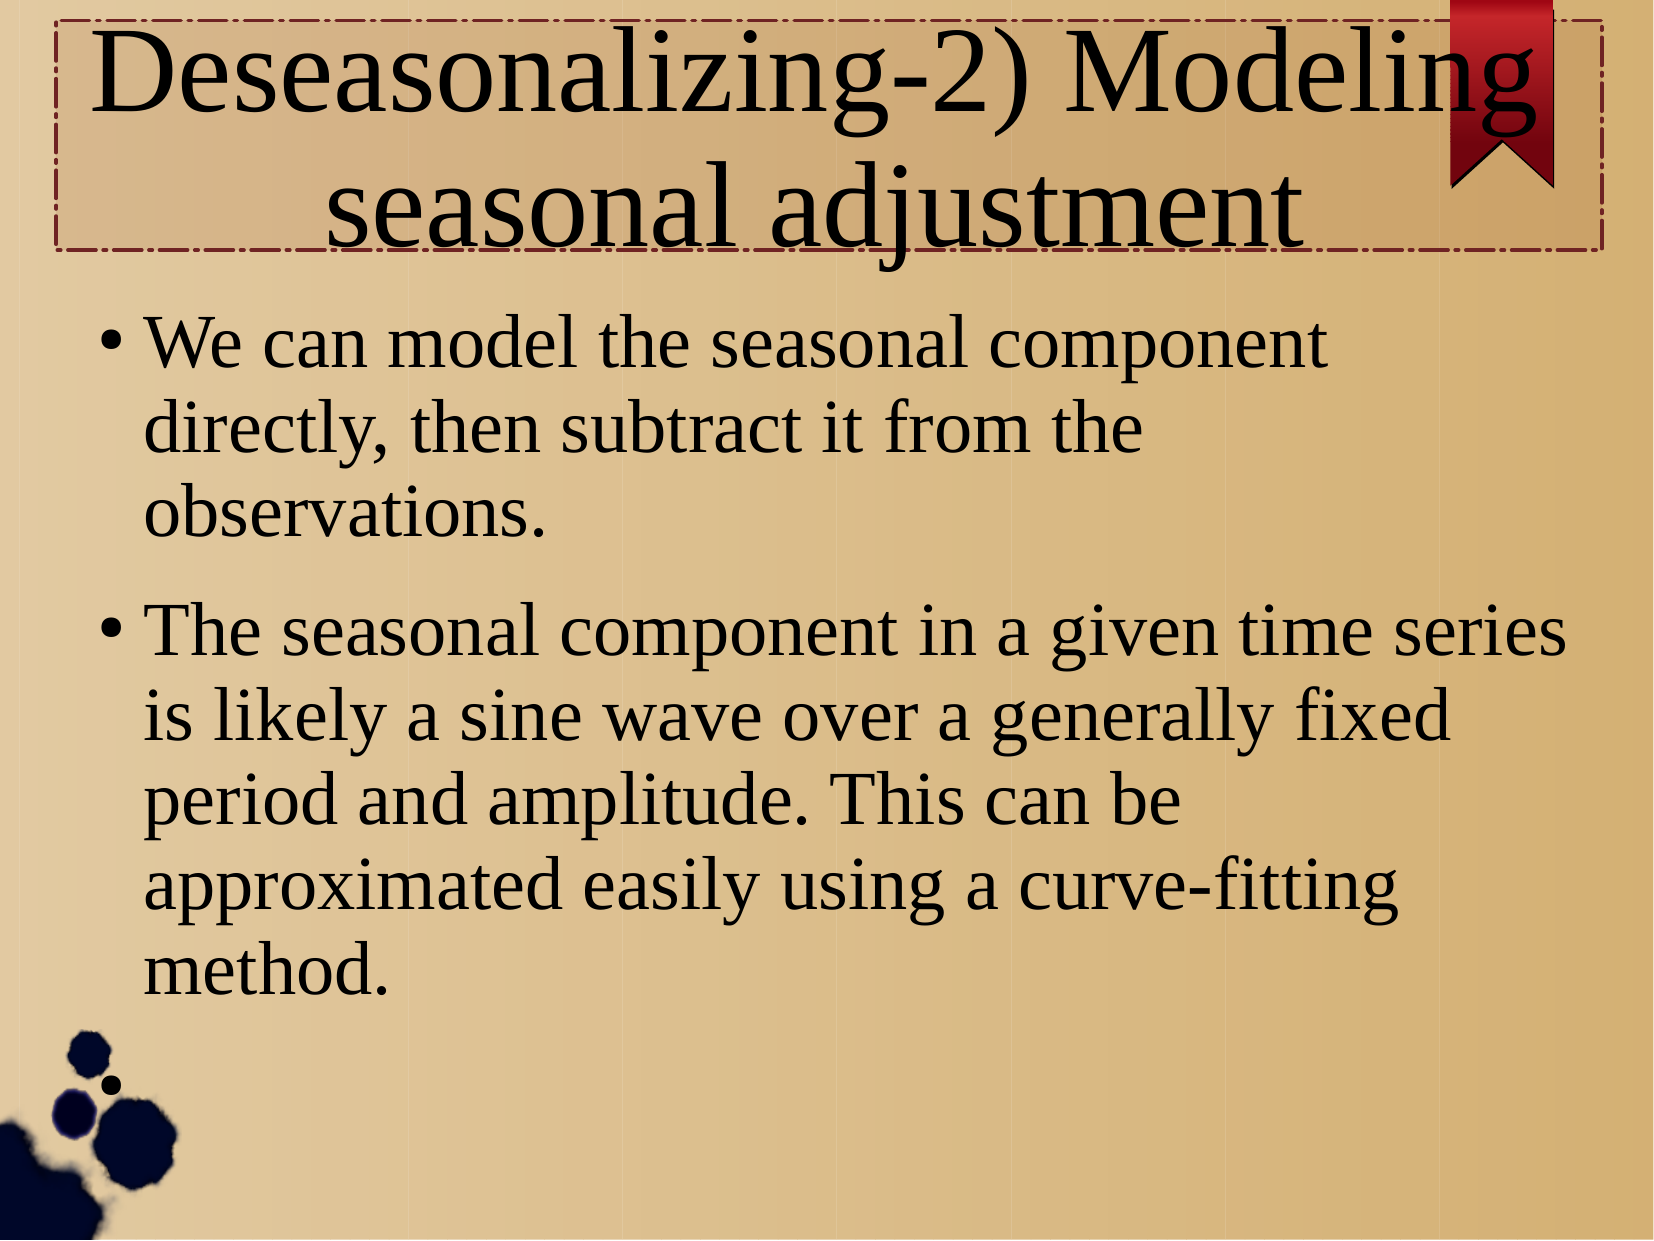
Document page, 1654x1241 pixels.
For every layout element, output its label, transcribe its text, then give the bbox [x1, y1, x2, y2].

list We can model the seasonal component directly, then subtract it from the observations. The seasonal component in a given time series is likely a sine wave over a generally fixed period and amplitude. This can be approximated easily using a curve-fitting method. [82, 299, 1571, 1019]
title Deseasonalizing-2) Modeling seasonal adjustment [47, 2, 1583, 274]
